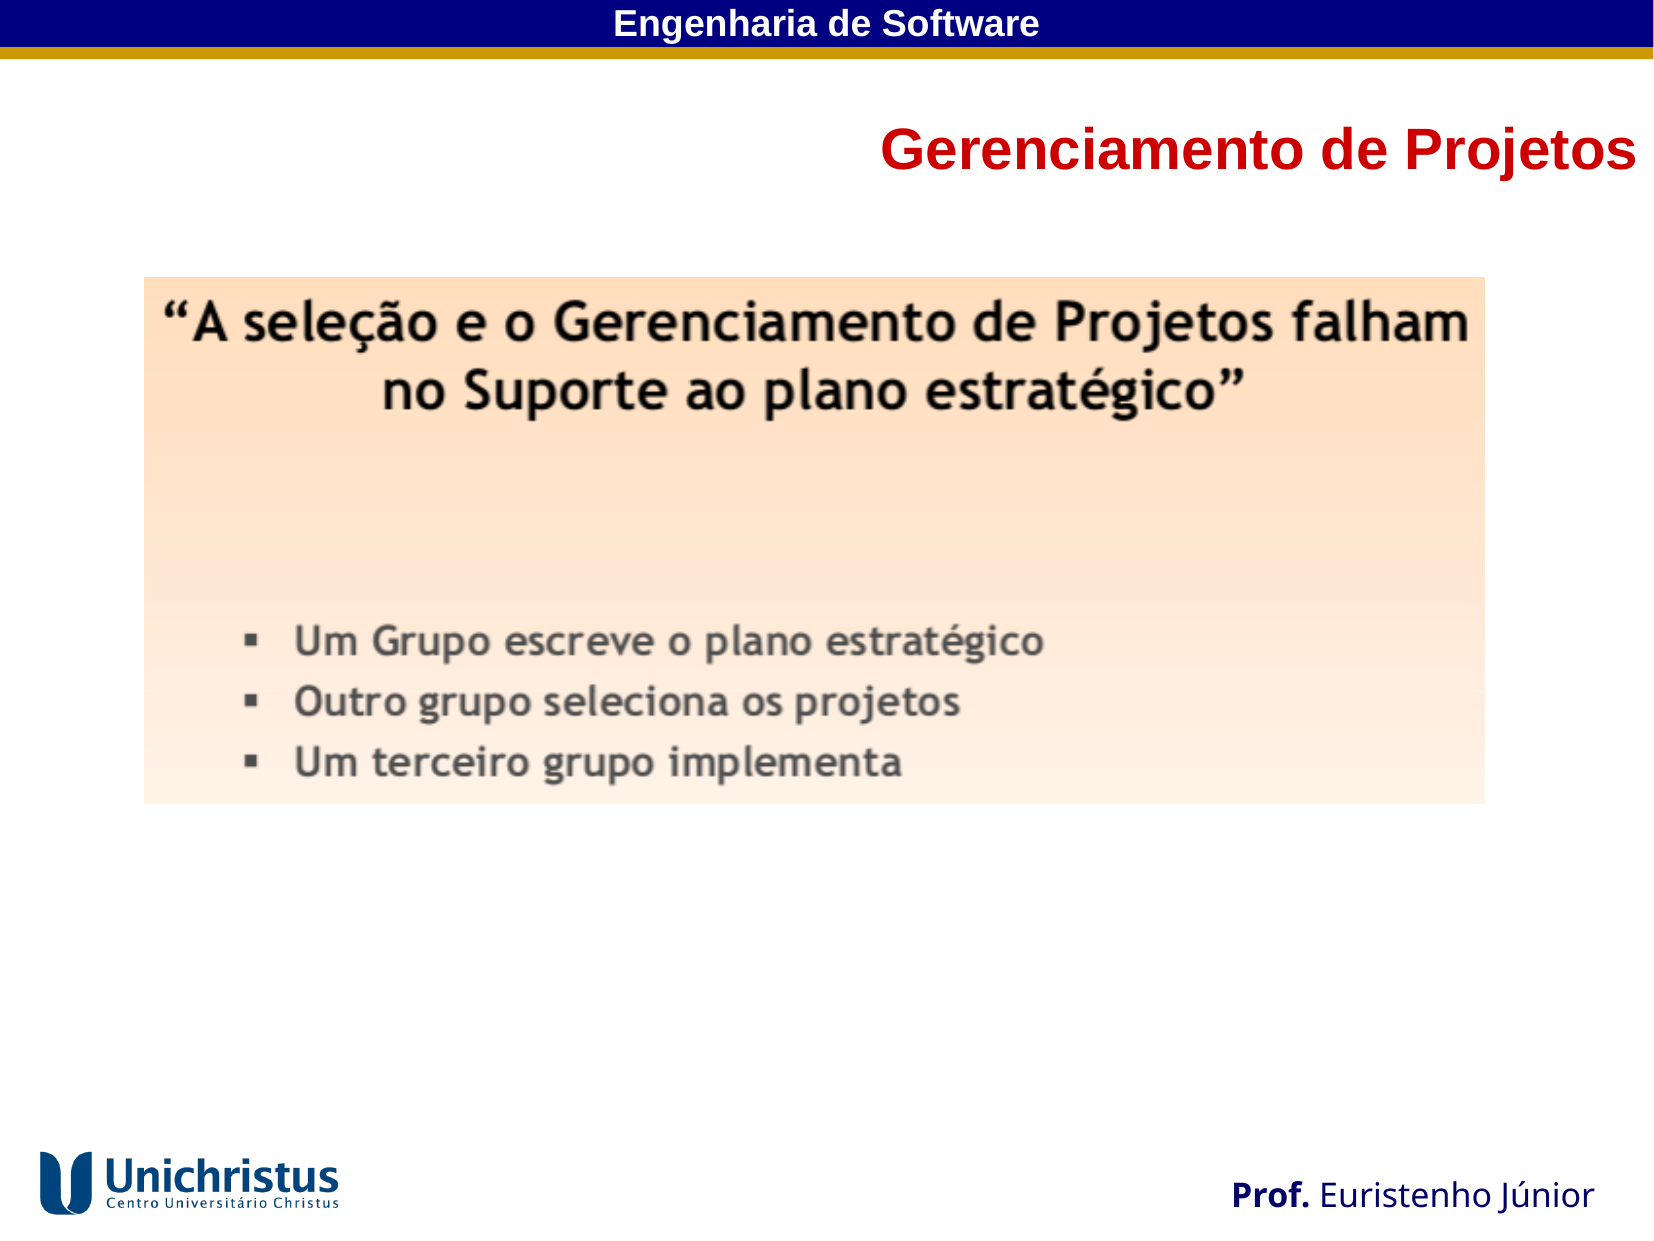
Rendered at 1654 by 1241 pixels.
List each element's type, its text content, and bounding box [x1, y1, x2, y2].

picture [35, 1148, 343, 1217]
text_box Gerenciamento de Projetos [865, 109, 1654, 189]
text_box Prof. Euristenho Júnior [1216, 1163, 1654, 1224]
text_box [0, 47, 1654, 60]
picture [144, 277, 1485, 804]
text_box Engenharia de Software [0, 0, 1654, 47]
